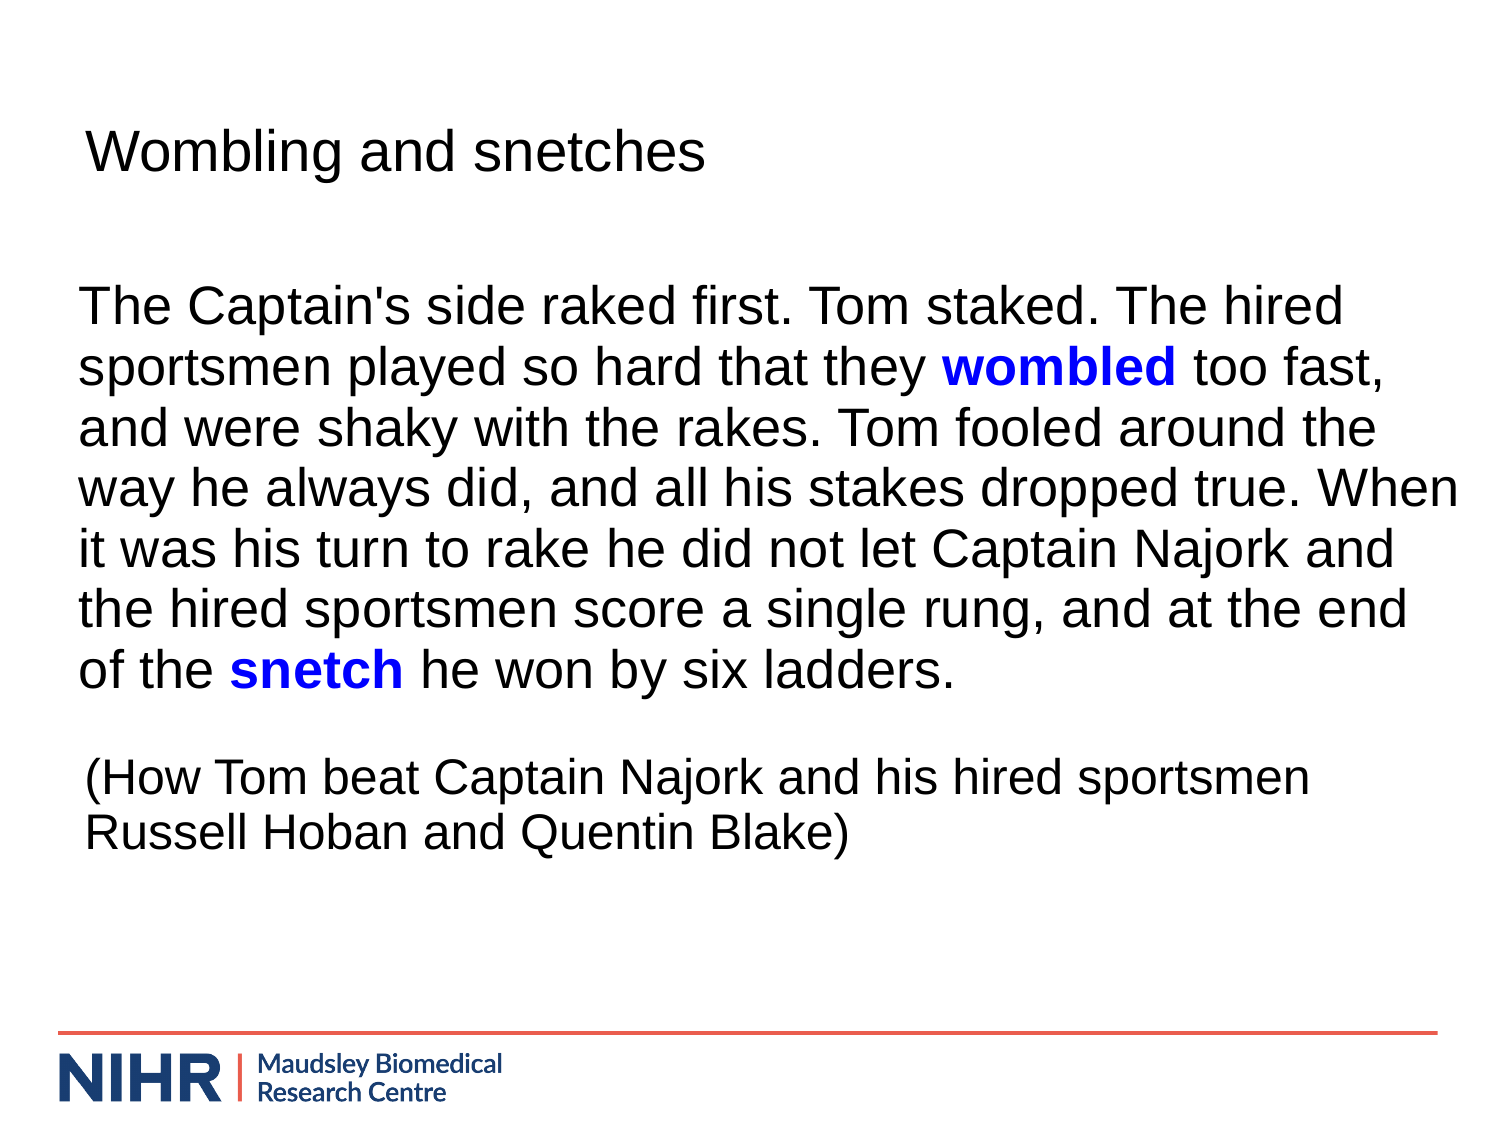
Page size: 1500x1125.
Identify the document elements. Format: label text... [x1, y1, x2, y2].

picture [29, 1018, 531, 1125]
text_box (How Tom beat Captain Najork and his hired sportsmen Russell Hoban and Quentin Blake) [69, 741, 1327, 907]
text_box Wombling and snetches [70, 113, 1075, 192]
text_box The Captain's side raked first. Tom staked. The hired sportsmen played so hard that they wombled too fast, and were shaky with the rakes. Tom fooled around the way he always did, and all his stakes dropped true. When it was his turn to rake he did not let Captain Najork and the hired sportsmen score a single rung, and at the end of the snetch he won by six ladders. [64, 268, 1479, 708]
